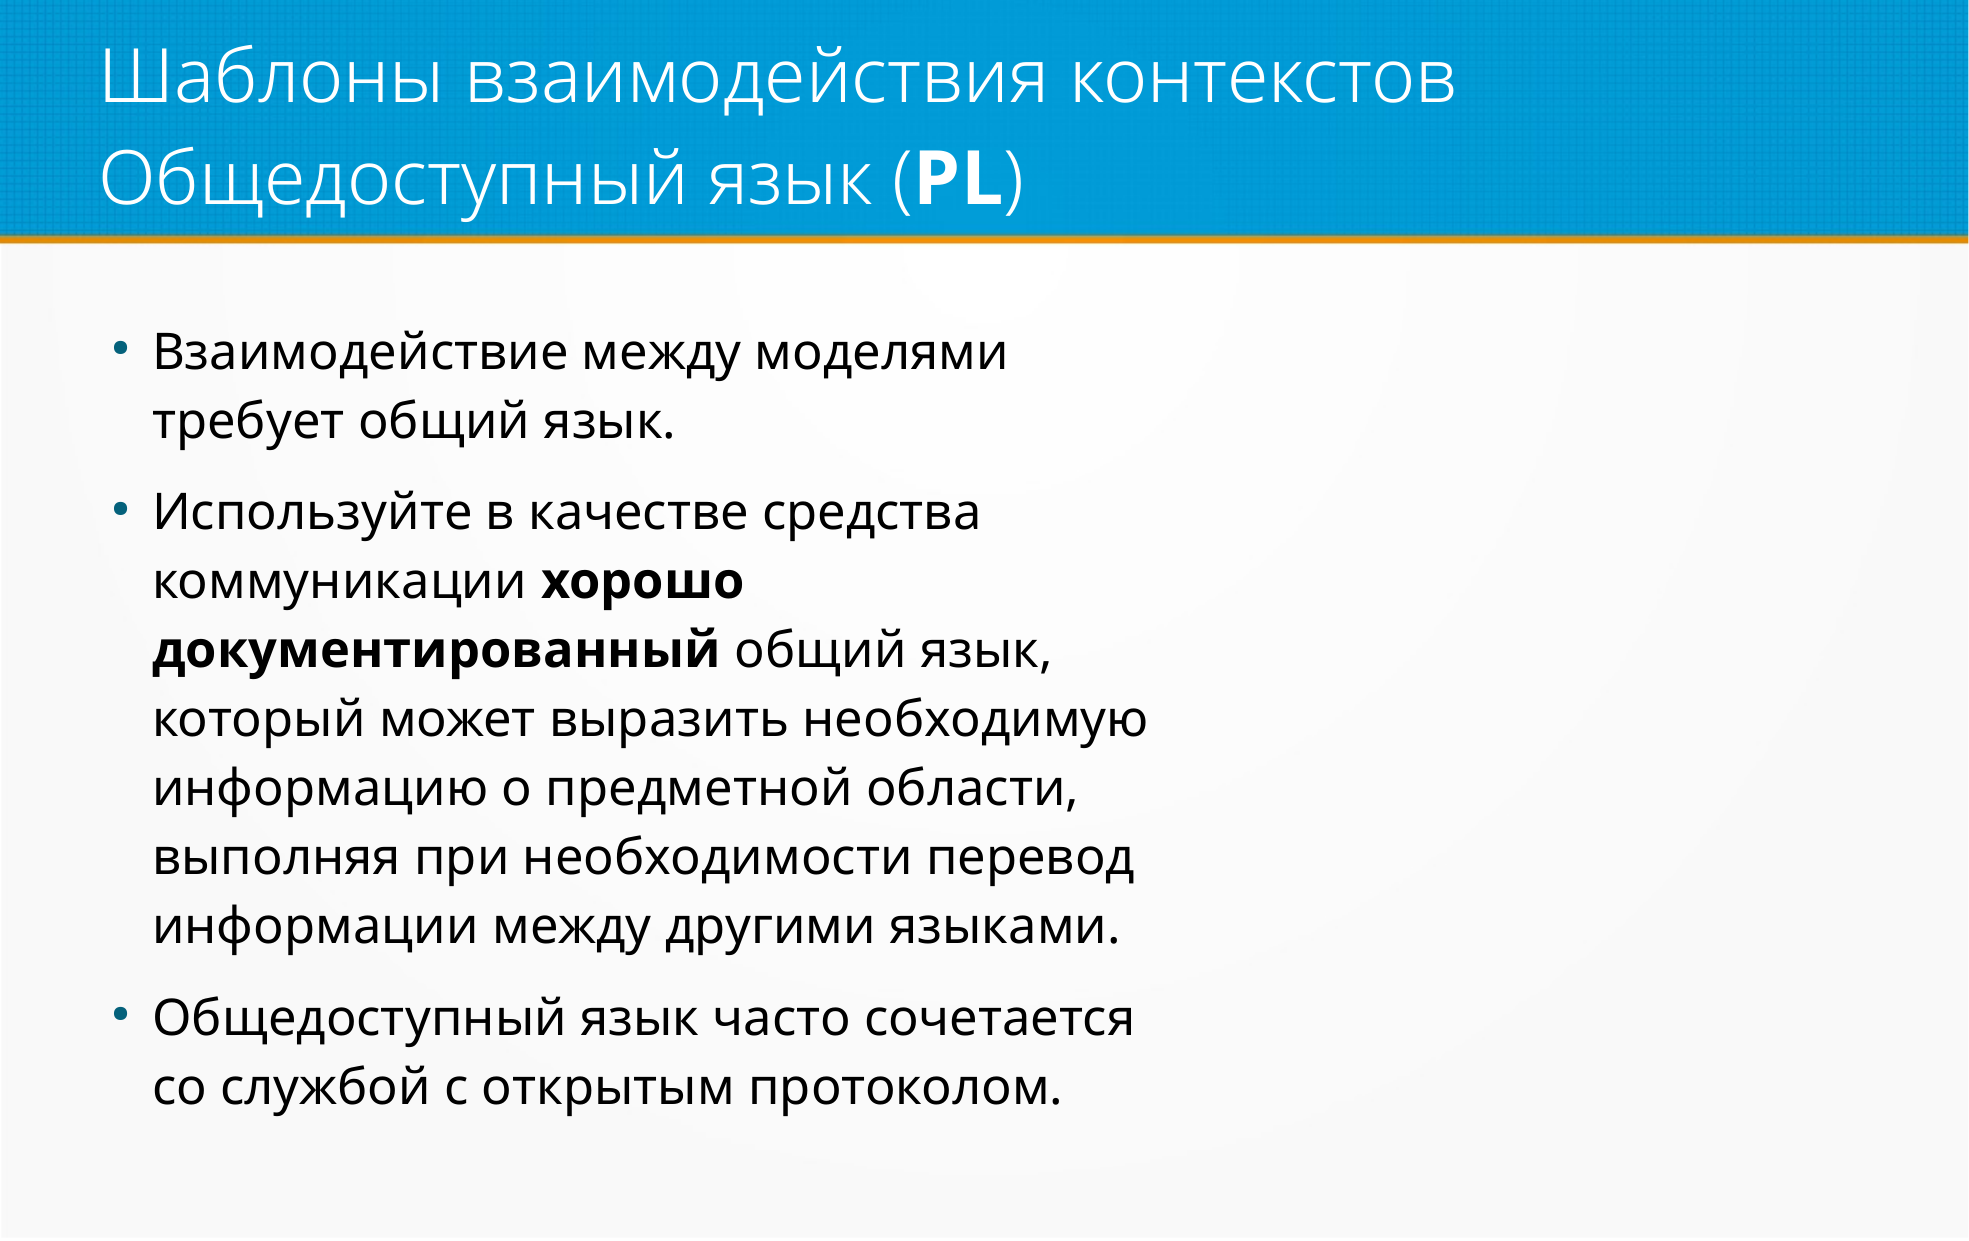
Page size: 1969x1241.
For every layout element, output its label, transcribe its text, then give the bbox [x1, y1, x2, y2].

title Шаблоны взаимодействия контекстов Общедоступный язык (PL) [98, 19, 1870, 227]
picture [0, 233, 1969, 1241]
list Взаимодействие между моделями требует общий язык. Используйте в качестве средства коммуникации хорошо документированный общий язык, который может выразить необходимую информацию о предметной области, выполняя при необходимости перевод информации между другими языками. Общедоступный язык часто сочетается со службой с открытым протоколом. [98, 315, 1158, 1241]
